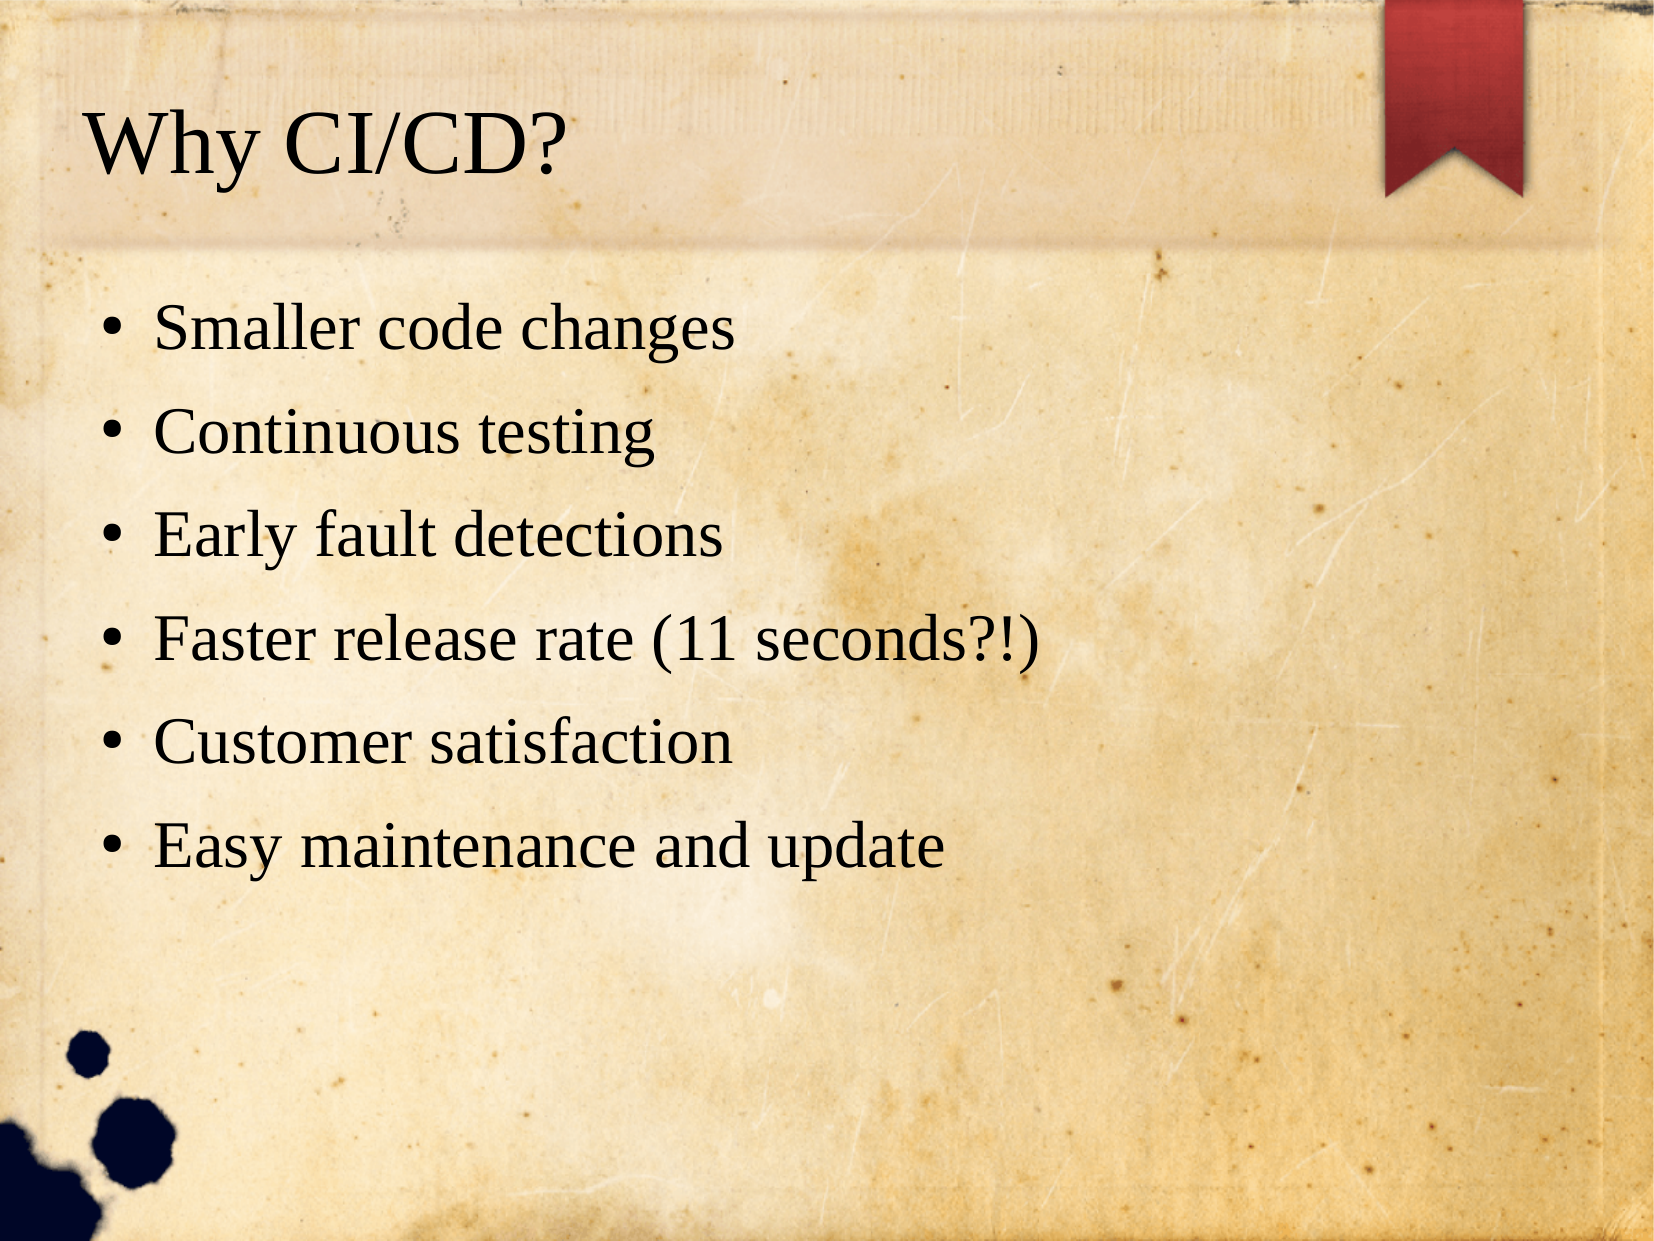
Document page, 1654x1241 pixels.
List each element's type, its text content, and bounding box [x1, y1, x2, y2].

title Why CI/CD? [82, 49, 1347, 237]
list Smaller code changes Continuous testing Early fault detections Faster release rate (11 seconds?!) Customer satisfaction Easy maintenance and update [82, 290, 1538, 1010]
picture [0, 0, 1654, 1241]
